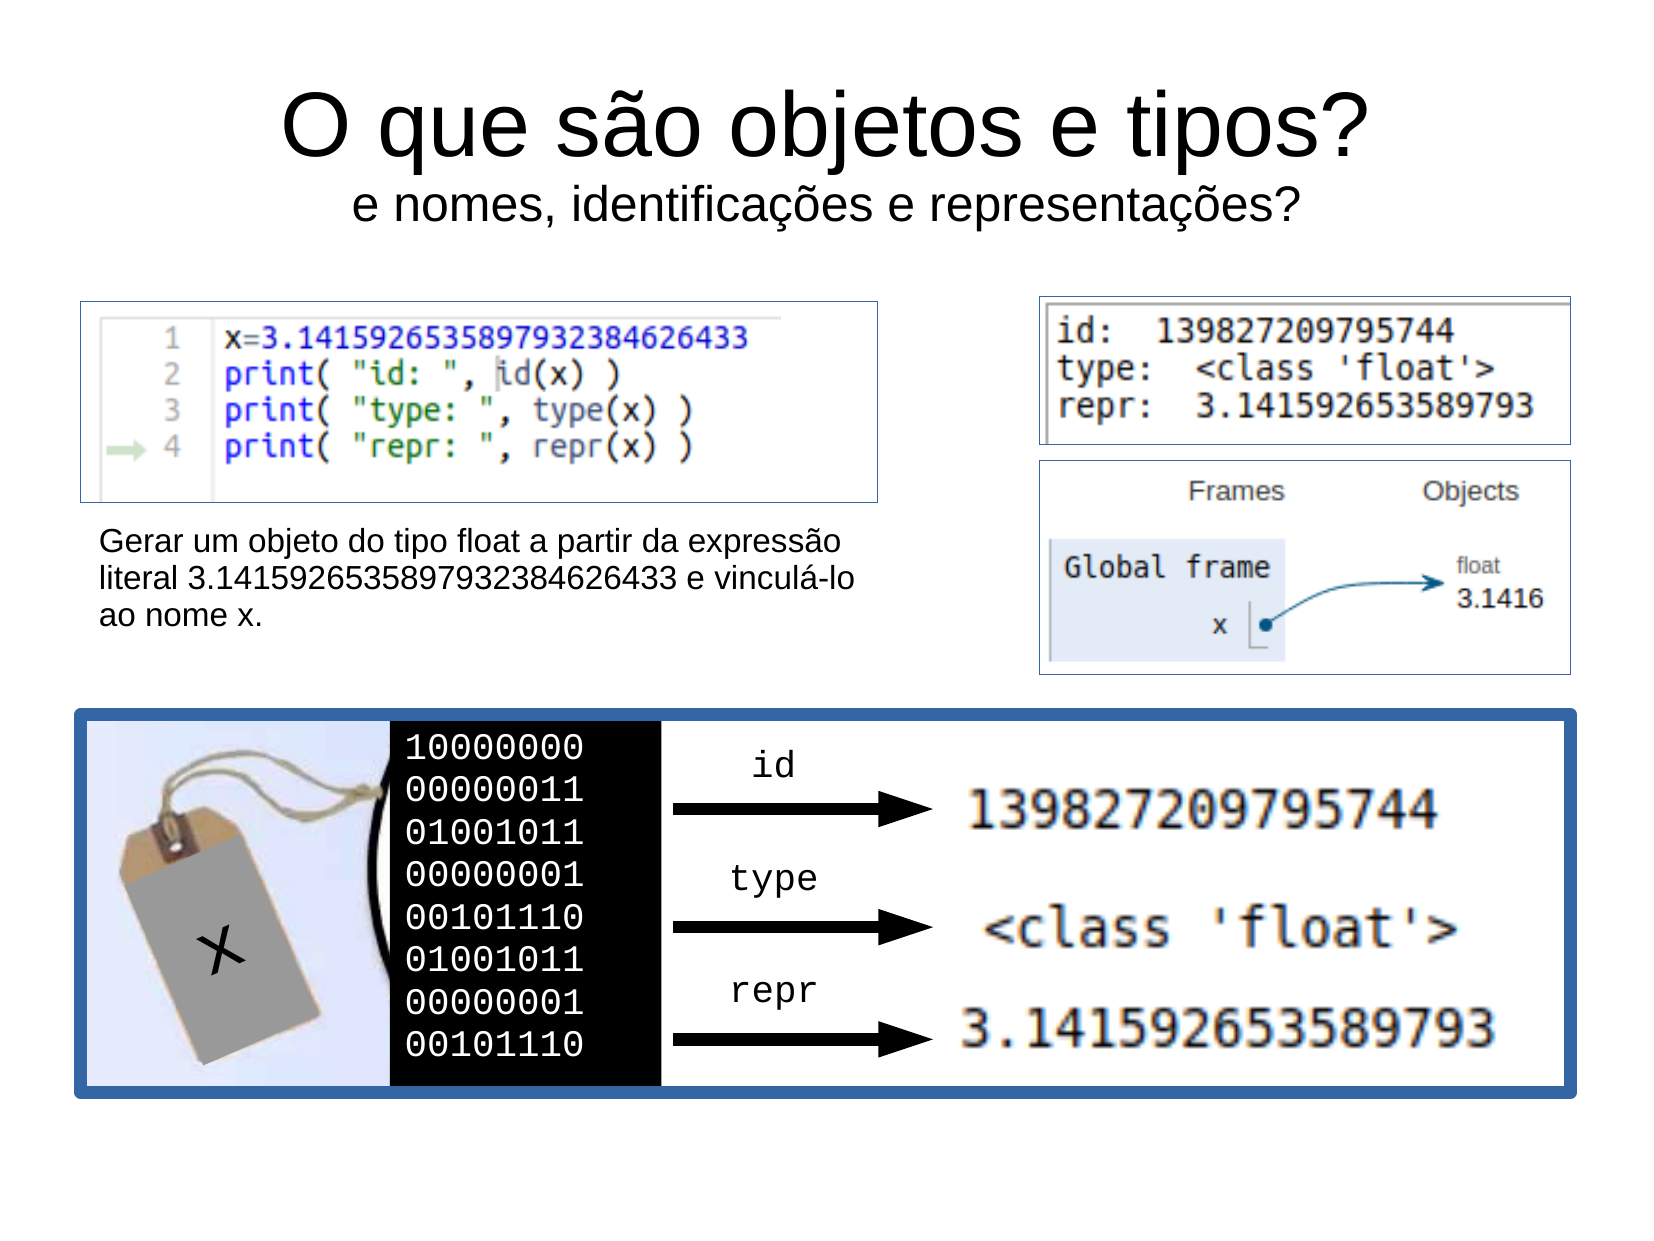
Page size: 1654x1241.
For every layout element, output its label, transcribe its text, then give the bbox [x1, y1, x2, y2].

picture [1039, 460, 1571, 675]
text_box Gerar um objeto do tipo float a partir da expressão literal 3.1415926535897932384626433 e vinculá-lo ao nome x. [84, 515, 886, 641]
text_box type [732, 832, 815, 928]
picture [944, 998, 1548, 1086]
picture [80, 301, 878, 503]
text_box type [802, 881, 815, 888]
picture [1039, 296, 1571, 445]
text_box x [124, 834, 319, 1066]
picture [944, 779, 1524, 839]
picture [944, 891, 1503, 957]
picture [87, 721, 389, 1086]
text_box repr [732, 944, 816, 1040]
text_box id [732, 721, 815, 815]
title O que são objetos e tipos? e nomes, identificações e representações? [82, 49, 1571, 257]
text_box 10000000 00000011 01001011 00000001 00101110 01001011 00000001 00101110 [389, 721, 662, 1086]
